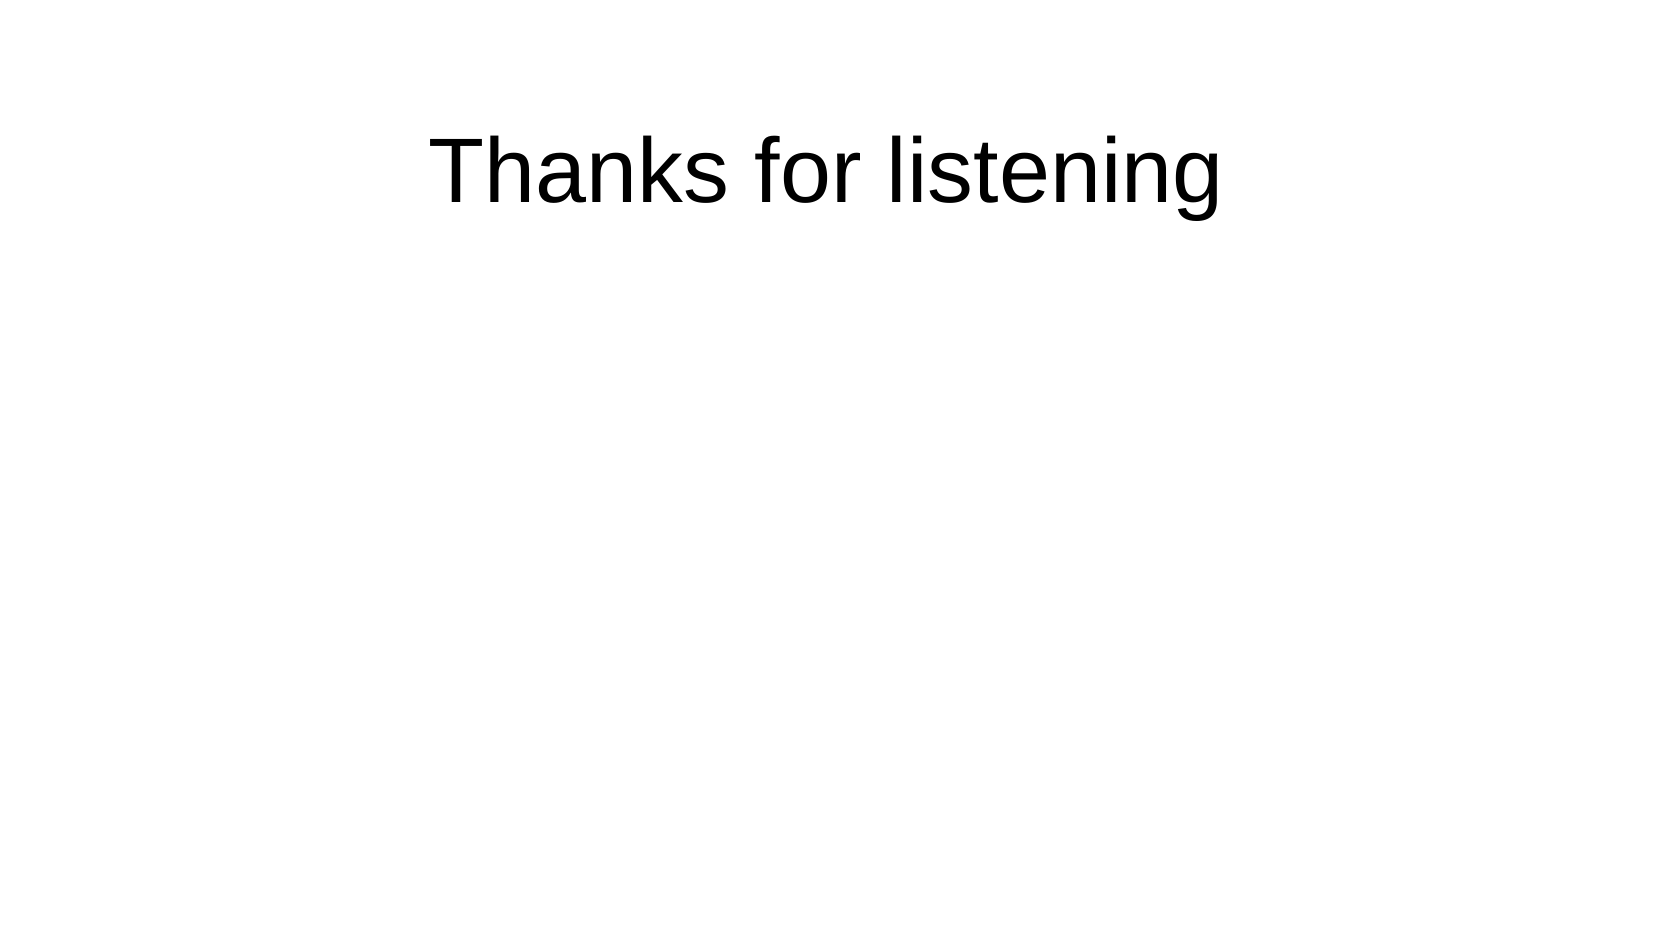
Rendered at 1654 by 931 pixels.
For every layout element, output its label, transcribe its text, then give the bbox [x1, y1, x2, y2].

title Thanks for listening [82, 119, 1571, 325]
